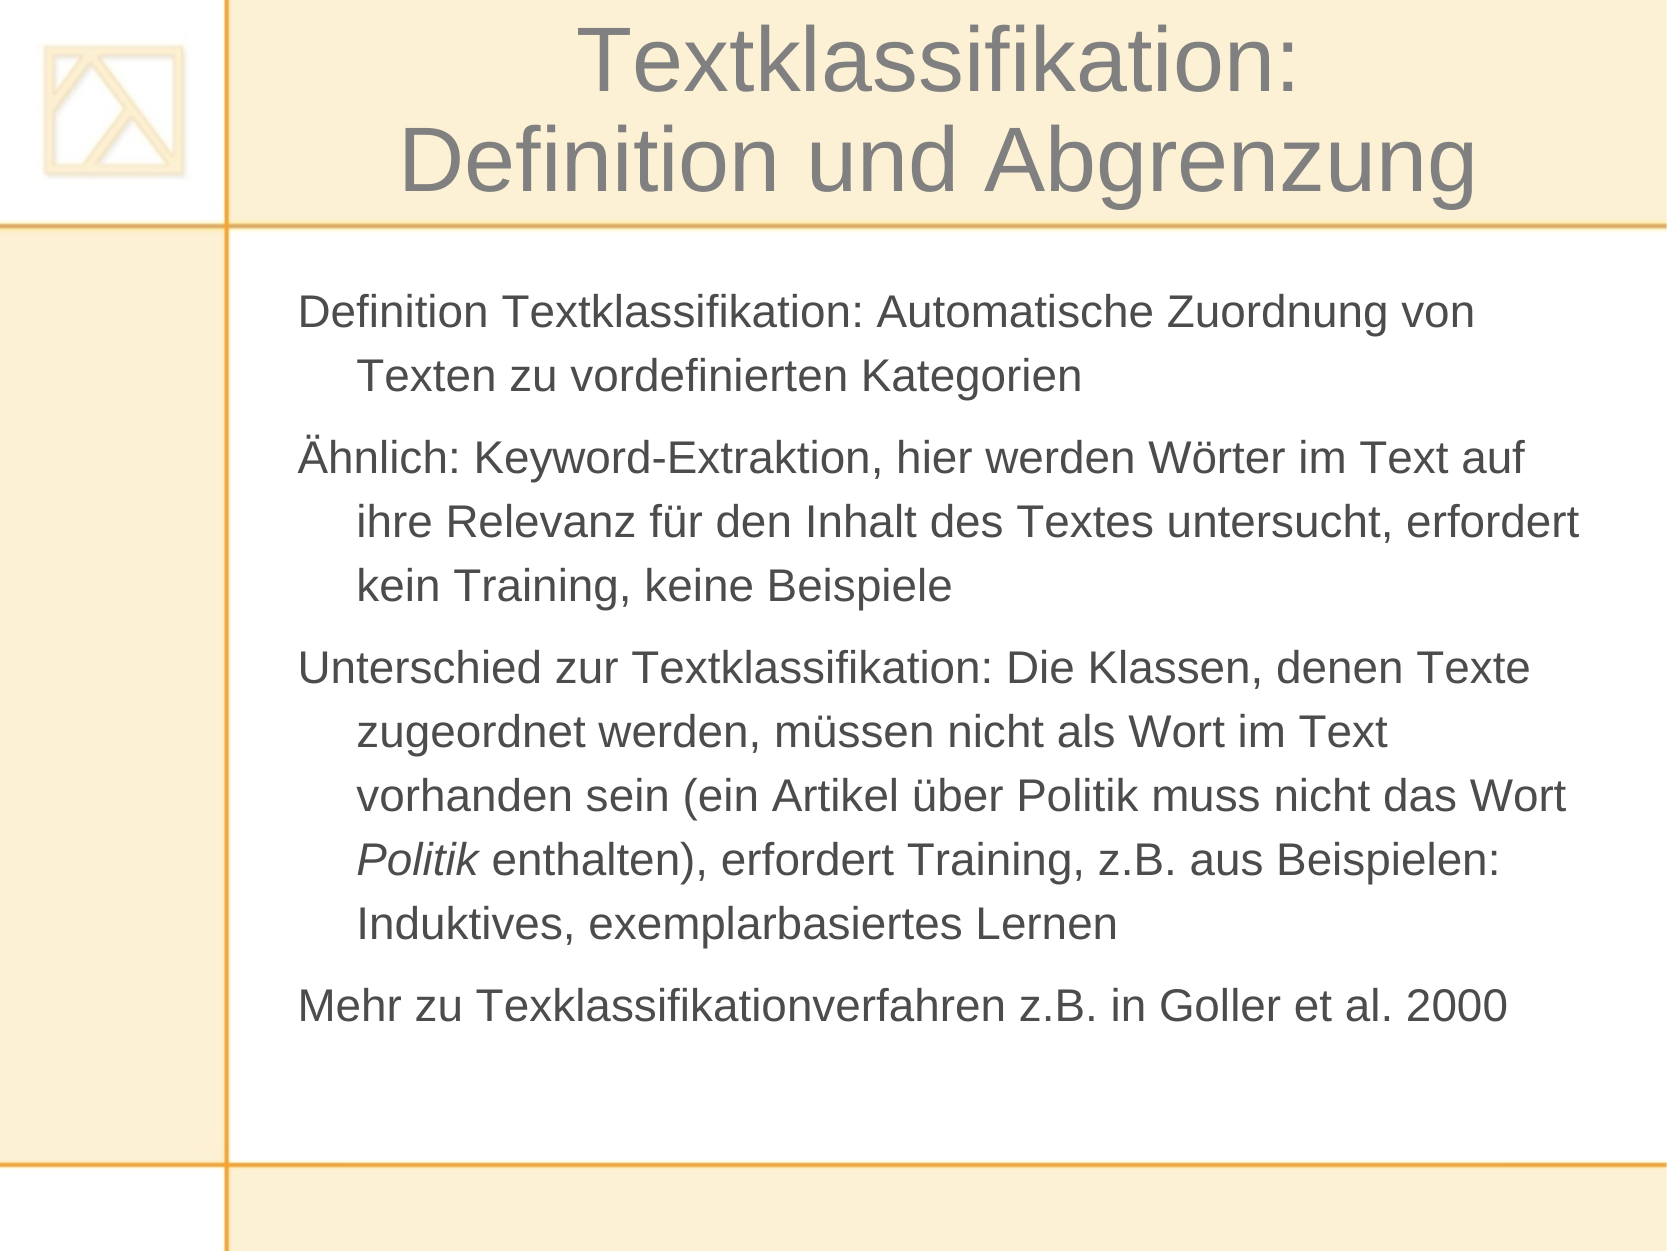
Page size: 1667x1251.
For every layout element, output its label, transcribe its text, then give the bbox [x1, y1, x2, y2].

list Definition Textklassifikation: Automatische Zuordnung von Texten zu vordefinierten Kategorien Ähnlich: Keyword-Extraktion, hier werden Wörter im Text auf ihre Relevanz für den Inhalt des Textes untersucht, erfordert kein Training, keine Beispiele Unterschied zur Textklassifikation: Die Klassen, denen Texte zugeordnet werden, müssen nicht als Wort im Text vorhanden sein (ein Artikel über Politik muss nicht das Wort Politik enthalten), erfordert Training, z.B. aus Beispielen: Induktives, exemplarbasiertes Lernen Mehr zu Texklassifikationverfahren z.B. in Goller et al. 2000 [268, 273, 1611, 1099]
title Textklassifikation: Definition und Abgrenzung [268, 6, 1611, 216]
picture [0, 0, 1667, 1251]
